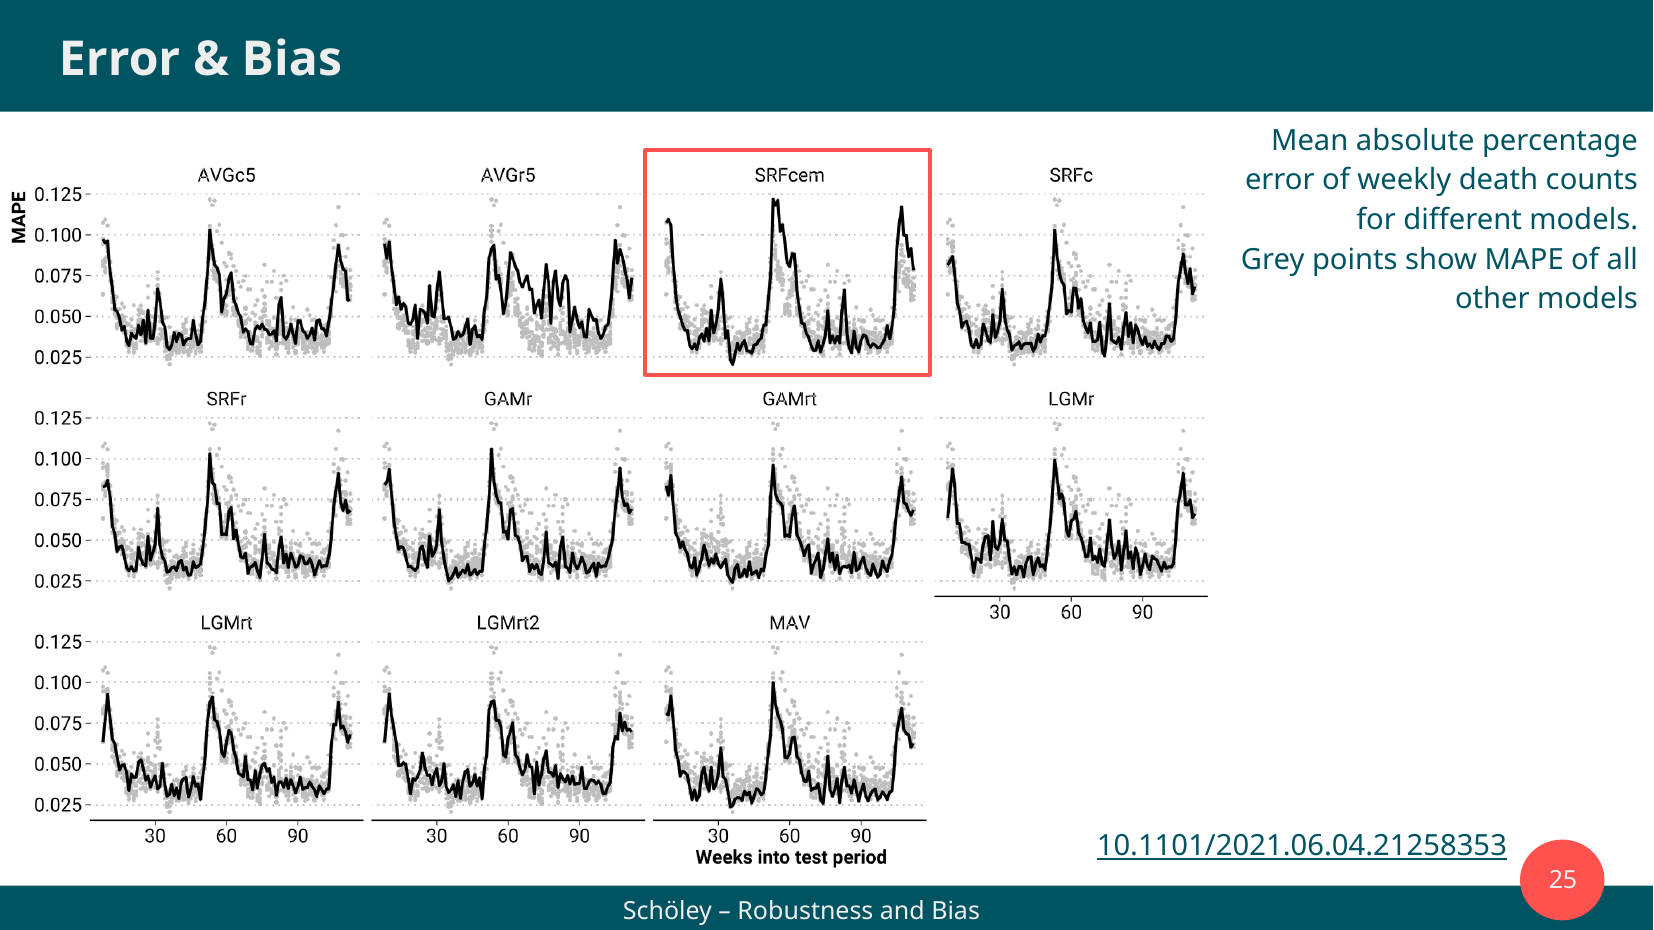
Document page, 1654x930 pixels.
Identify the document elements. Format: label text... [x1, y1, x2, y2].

text_box 10.1101/2021.06.04.21258353 [1082, 817, 1653, 871]
text_box Mean absolute percentage error of weekly death counts for different models. Grey points show MAPE of all other models [1215, 111, 1653, 403]
picture [647, 152, 928, 373]
title Error & Bias [58, 0, 1594, 117]
picture [2, 149, 1216, 878]
